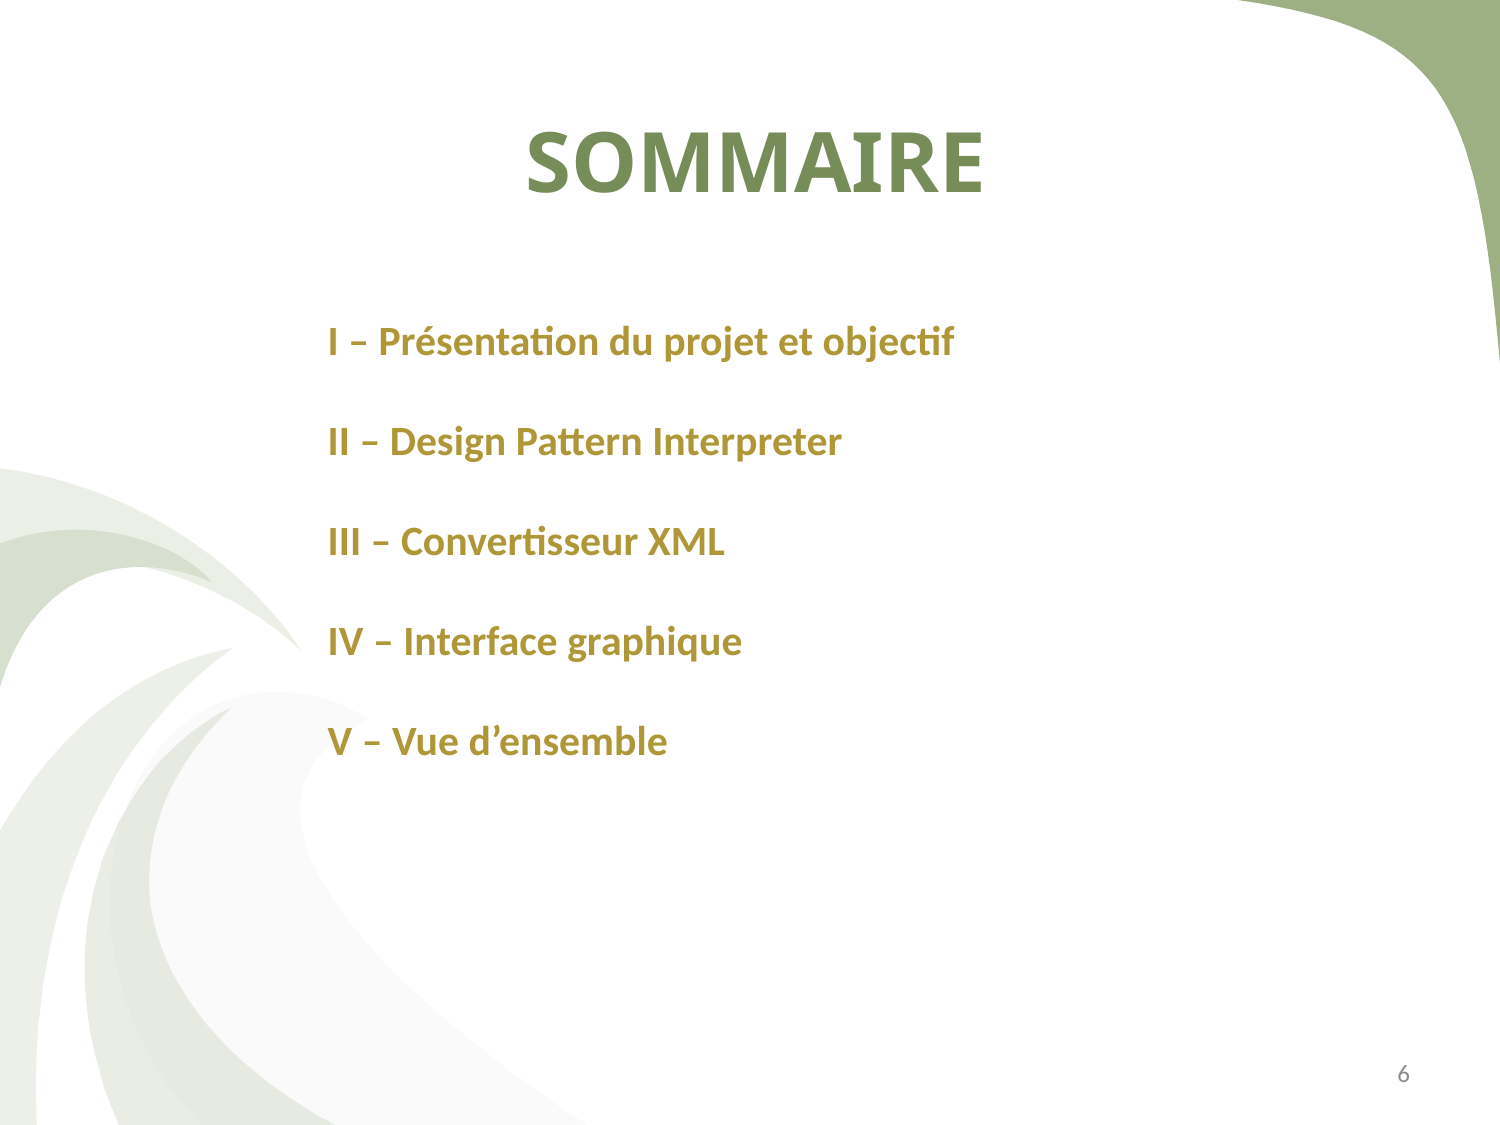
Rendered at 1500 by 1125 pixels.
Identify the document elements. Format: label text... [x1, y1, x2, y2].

title sommaire [118, 101, 1394, 326]
text_box I – Présentation du projet et objectif II – Design Pattern Interpreter III – Convertisseur XML IV – Interface graphique V – Vue d’ensemble [312, 306, 1306, 822]
